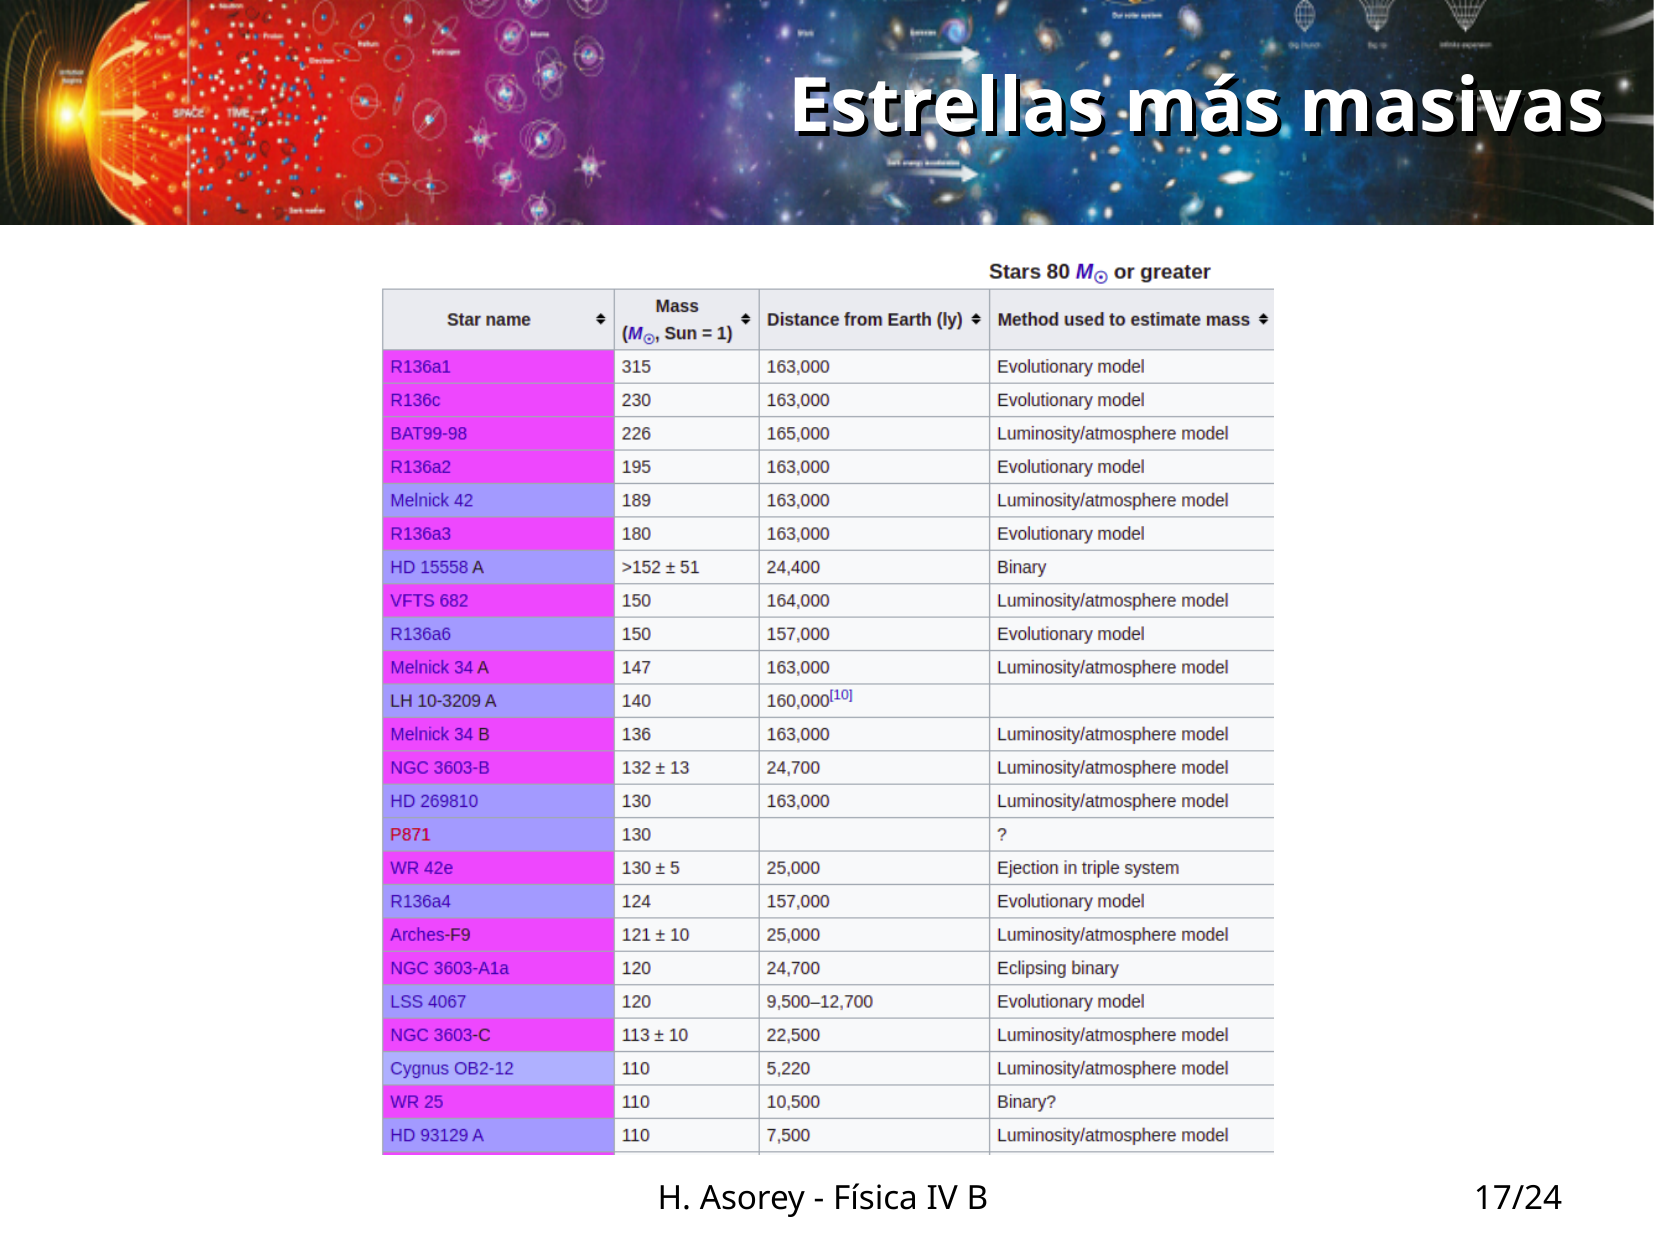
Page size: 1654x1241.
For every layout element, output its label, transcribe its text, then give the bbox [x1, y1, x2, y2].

title Estrellas más masivas [45, 15, 1606, 191]
picture [0, 0, 1654, 225]
picture [376, 254, 1274, 1156]
